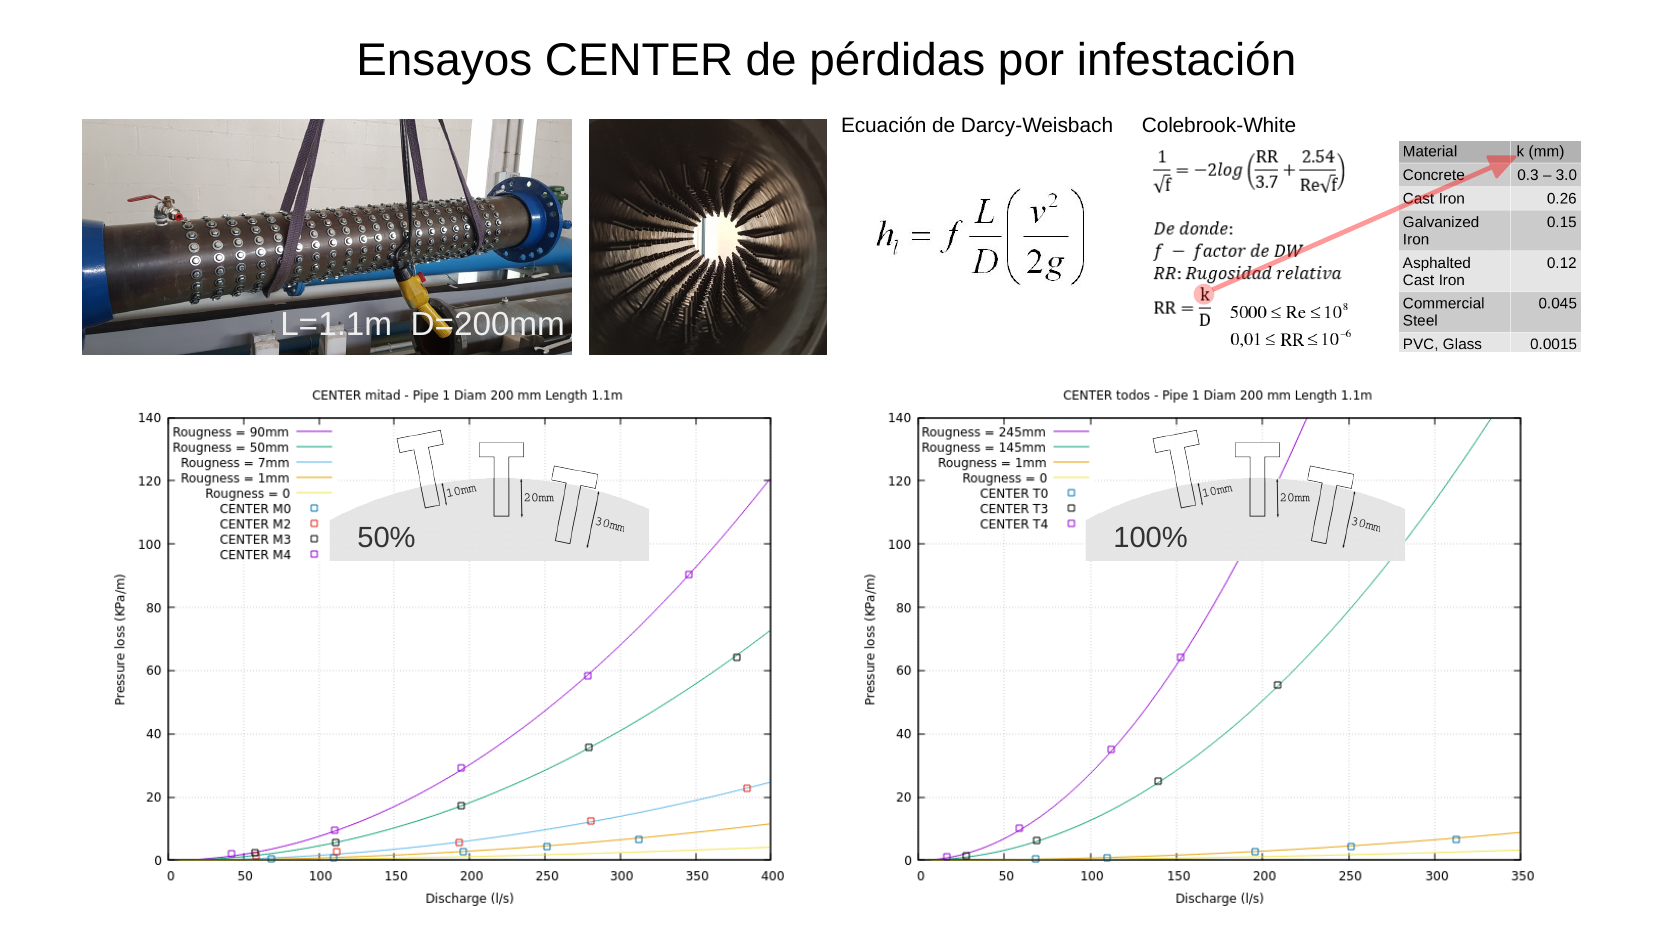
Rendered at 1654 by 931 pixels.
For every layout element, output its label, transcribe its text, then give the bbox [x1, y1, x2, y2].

text_box 50% [342, 513, 503, 605]
picture [589, 119, 827, 355]
title Ensayos CENTER de pérdidas por infestación [82, 19, 1571, 101]
picture [856, 371, 1542, 909]
picture [1141, 168, 1353, 349]
text_box 100% [1098, 513, 1259, 605]
picture [1399, 141, 1581, 352]
text_box [1193, 283, 1215, 305]
text_box L=1.1m D=200mm [265, 297, 585, 387]
picture [874, 183, 1089, 290]
picture [82, 119, 572, 355]
picture [106, 371, 792, 909]
text_box Ecuación de Darcy-Weisbach Colebrook-White [826, 106, 1430, 168]
